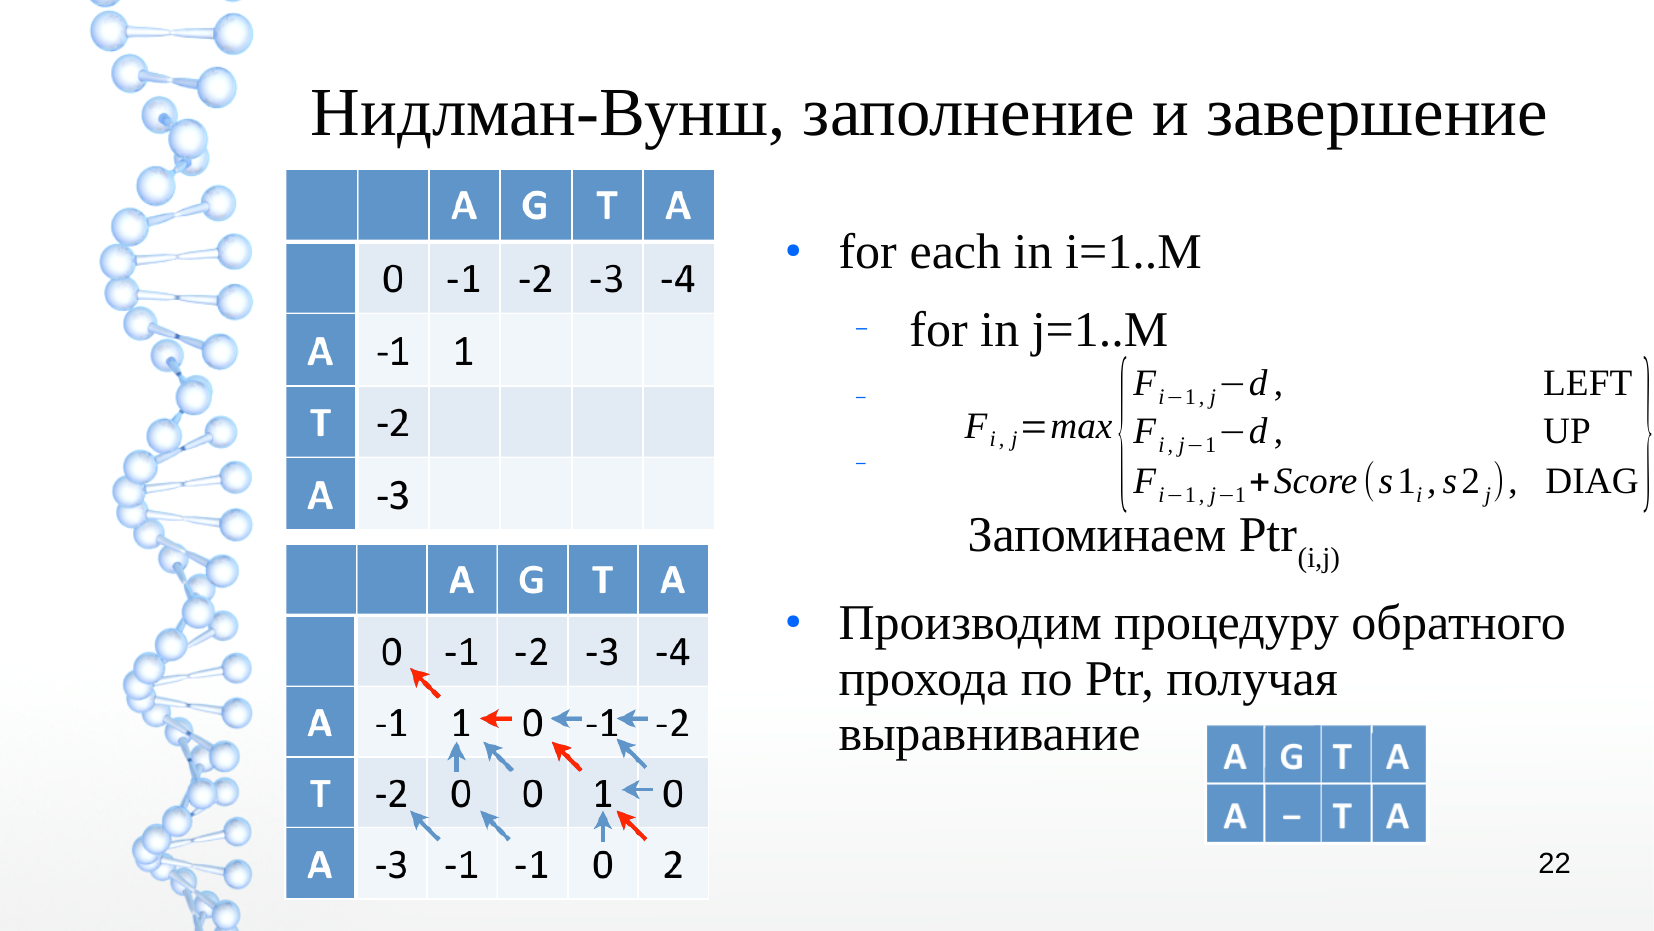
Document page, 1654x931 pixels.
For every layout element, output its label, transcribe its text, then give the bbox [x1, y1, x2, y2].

list for each in i=1..M for in j=1..M Запоминаем Ptr(i,j) Производим процедуру обратного прохода по Ptr, получая выравнивание [767, 224, 1595, 764]
title Нидлман-Вунш, заполнение и завершение [265, 35, 1595, 189]
chart [956, 354, 1654, 515]
picture [0, 0, 1654, 931]
